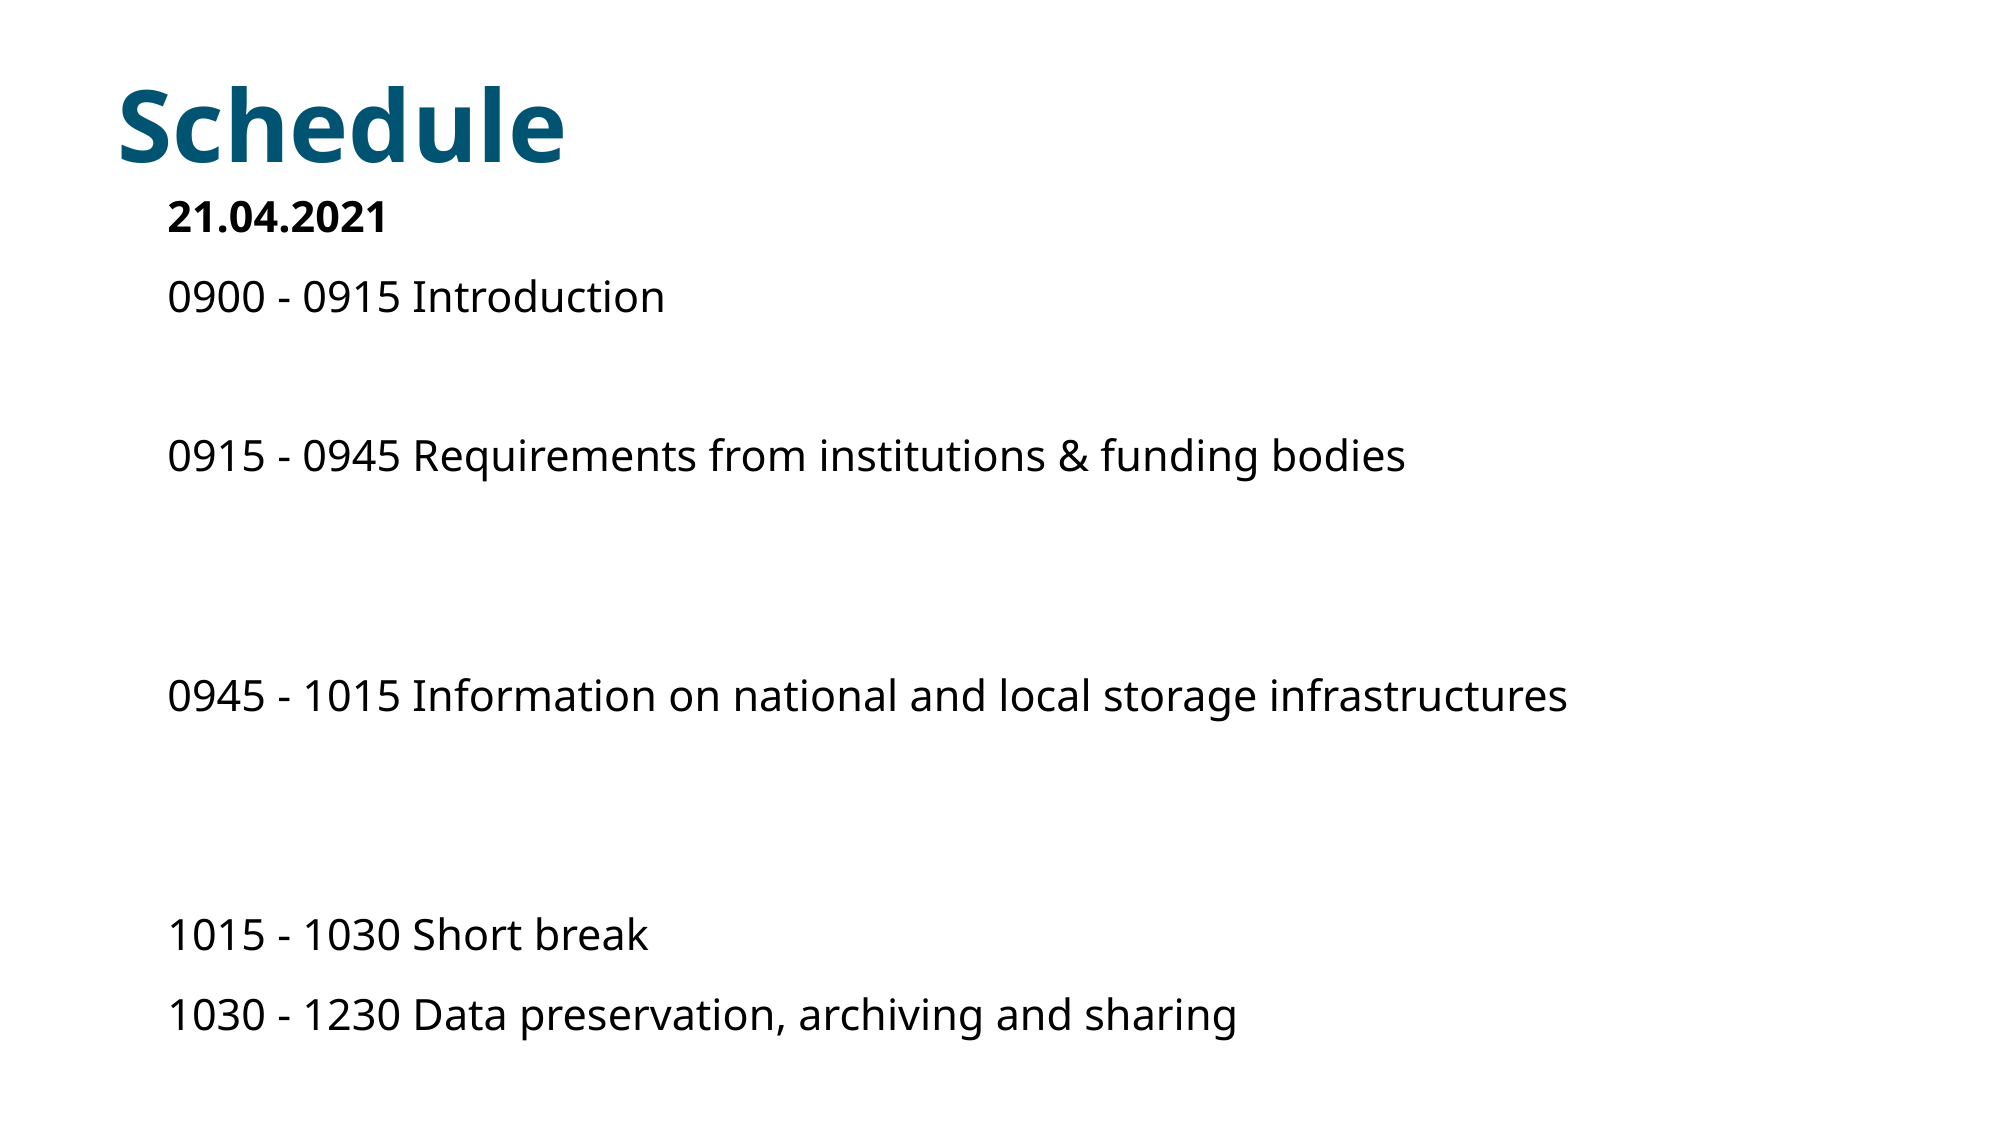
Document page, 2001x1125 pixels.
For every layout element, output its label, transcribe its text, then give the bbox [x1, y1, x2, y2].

title Schedule [117, 62, 1902, 170]
list 21.04.2021 0900 - 0915 Introduction 0915 - 0945 Requirements from institutions & funding bodies 0945 - 1015 Information on national and local storage infrastructures 1015 - 1030 Short break 1030 - 1230 Data preservation, archiving and sharing [99, 188, 1901, 1040]
